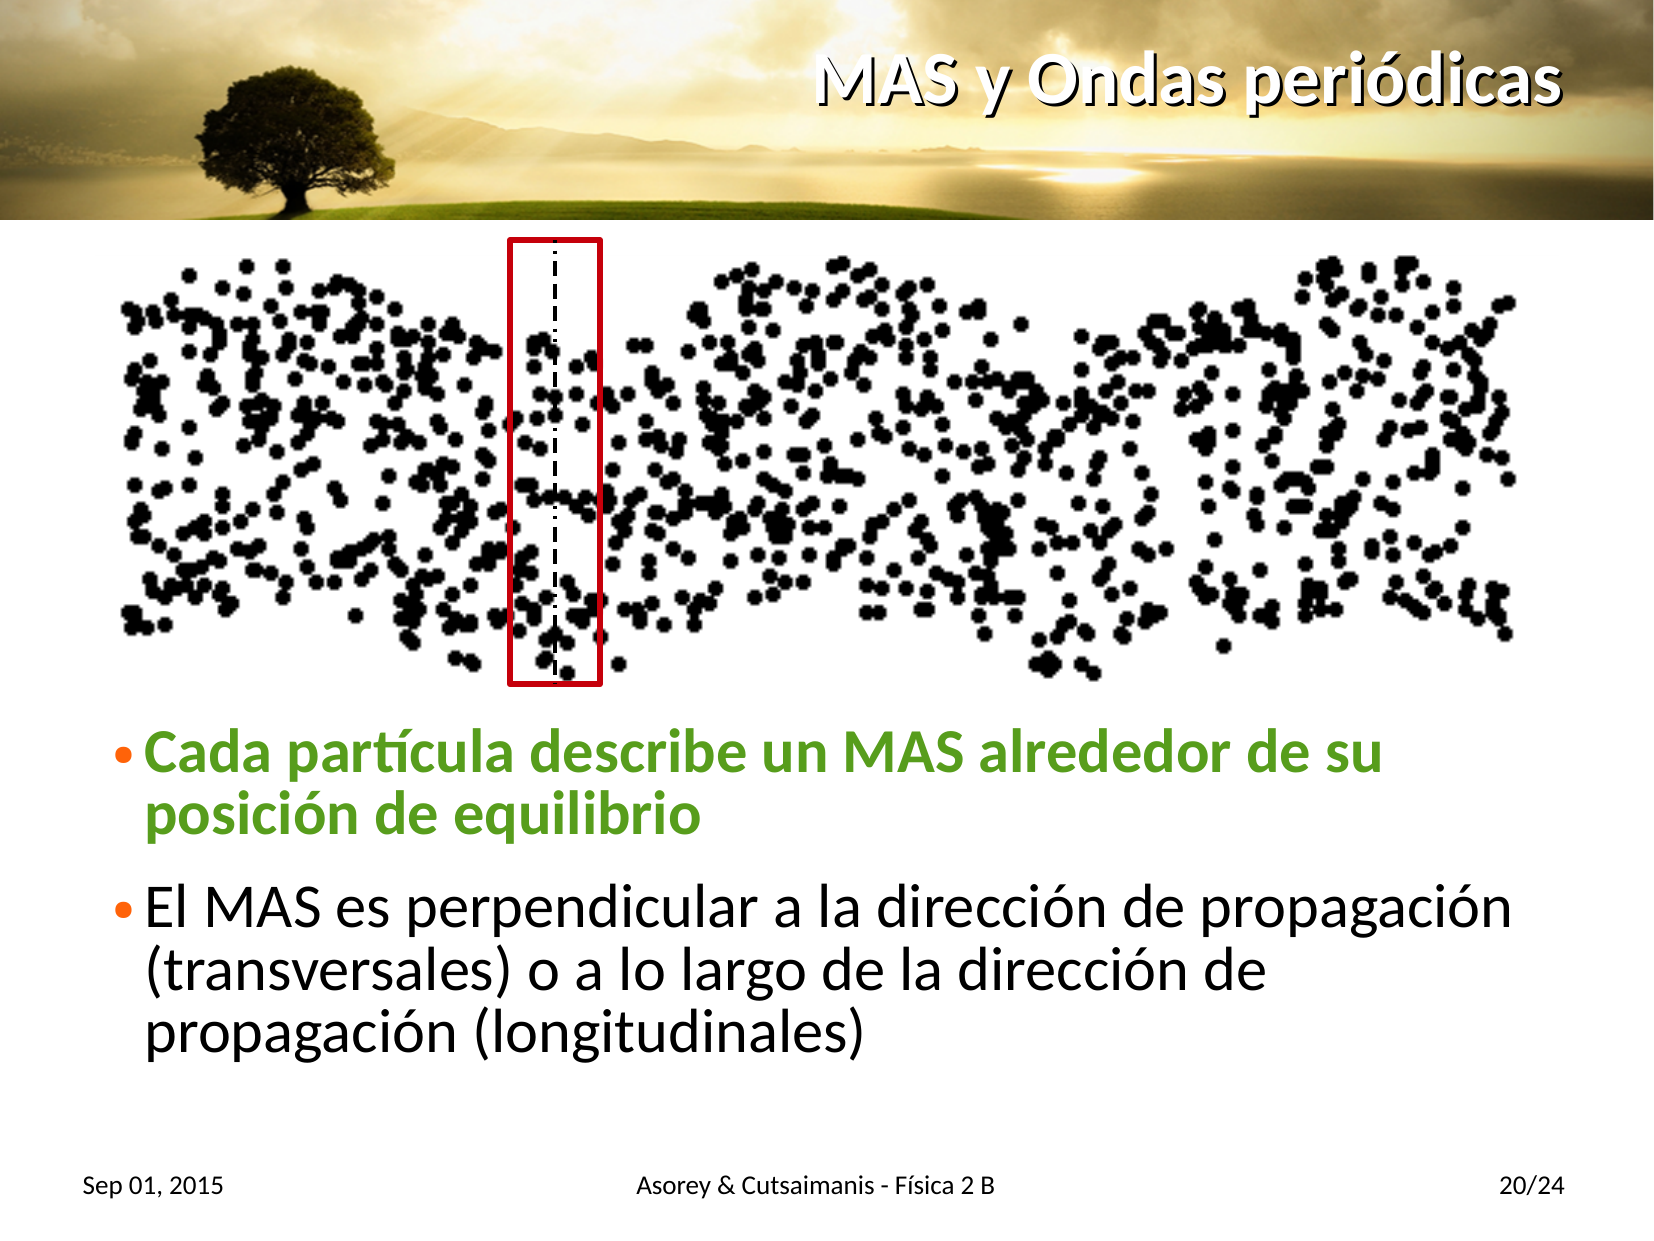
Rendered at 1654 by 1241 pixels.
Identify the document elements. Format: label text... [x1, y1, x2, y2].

title MAS y Ondas periódicas [75, 19, 1564, 151]
picture [95, 254, 507, 685]
picture [0, 0, 1654, 220]
list Cada partícula describe un MAS alrededor de su posición de equilibrio El MAS es perpendicular a la dirección de propagación (transversales) o a lo largo de la dirección de propagación (longitudinales) [82, 725, 1571, 1155]
picture [603, 254, 1559, 685]
picture [513, 254, 597, 681]
